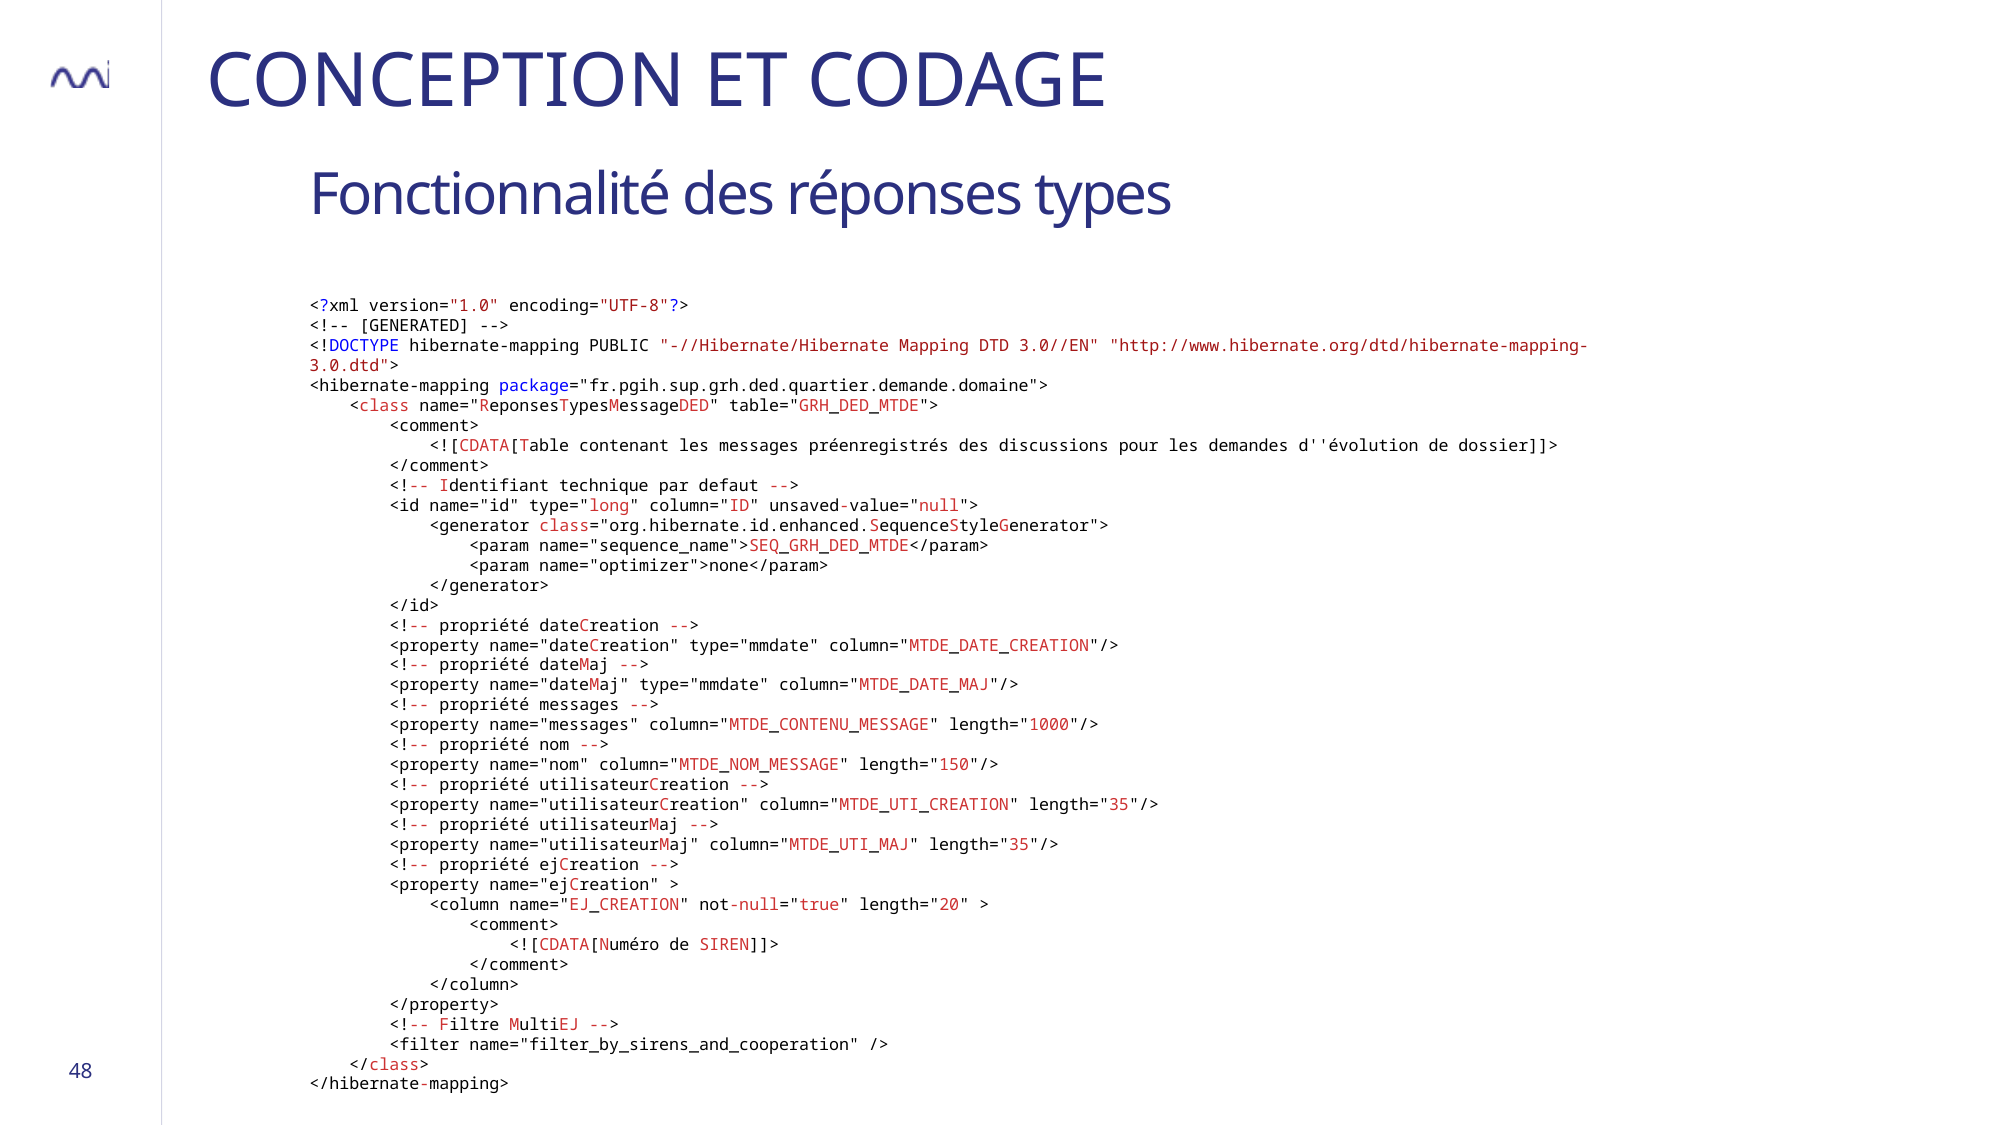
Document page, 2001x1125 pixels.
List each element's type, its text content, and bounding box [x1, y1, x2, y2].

text_box <?xml version="1.0" encoding="UTF-8"?> <!-- [GENERATED] --> <!DOCTYPE hibernate-mapping PUBLIC "-//Hibernate/Hibernate Mapping DTD 3.0//EN" "http://www.hibernate.org/dtd/hibernate-mapping-3.0.dtd"> <hibernate-mapping package="fr.pgih.sup.grh.ded.quartier.demande.domaine"> <class name="ReponsesTypesMessageDED" table="GRH_DED_MTDE"> <comment> <![CDATA[Table contenant les messages préenregistrés des discussions pour les demandes d''évolution de dossier]]> </comment> <!-- Identifiant technique par defaut --> <id name="id" type="long" column="ID" unsaved-value="null"> <generator class="org.hibernate.id.enhanced.SequenceStyleGenerator"> <param name="sequence_name">SEQ_GRH_DED_MTDE</param> <param name="optimizer">none</param> </generator> </id> <!-- propriété dateCreation --> <property name="dateCreation" type="mmdate" column="MTDE_DATE_CREATION"/> <!-- propriété dateMaj --> <property name="dateMaj" type="mmdate" column="MTDE_DATE_MAJ"/> <!-- propriété messages --> <property name="messages" column="MTDE_CONTENU_MESSAGE" length="1000"/> <!-- propriété nom --> <property name="nom" column="MTDE_NOM_MESSAGE" length="150"/> <!-- propriété utilisateurCreation --> <property name="utilisateurCreation" column="MTDE_UTI_CREATION" length="35"/> <!-- propriété utilisateurMaj --> <property name="utilisateurMaj" column="MTDE_UTI_MAJ" length="35"/> <!-- propriété ejCreation --> <property name="ejCreation" > <column name="EJ_CREATION" not-null="true" length="20" > <comment> <![CDATA[Numéro de SIREN]]> </comment> </column> </property> <!-- Filtre MultiEJ --> <filter name="filter_by_sirens_and_cooperation" /> </class> </hibernate-mapping> [294, 287, 1685, 1091]
text_box 48 [38, 1052, 123, 1091]
text_box Fonctionnalité des réponses types [294, 161, 1685, 252]
text_box CONCEPTION ET CODAGE [191, 23, 1192, 130]
